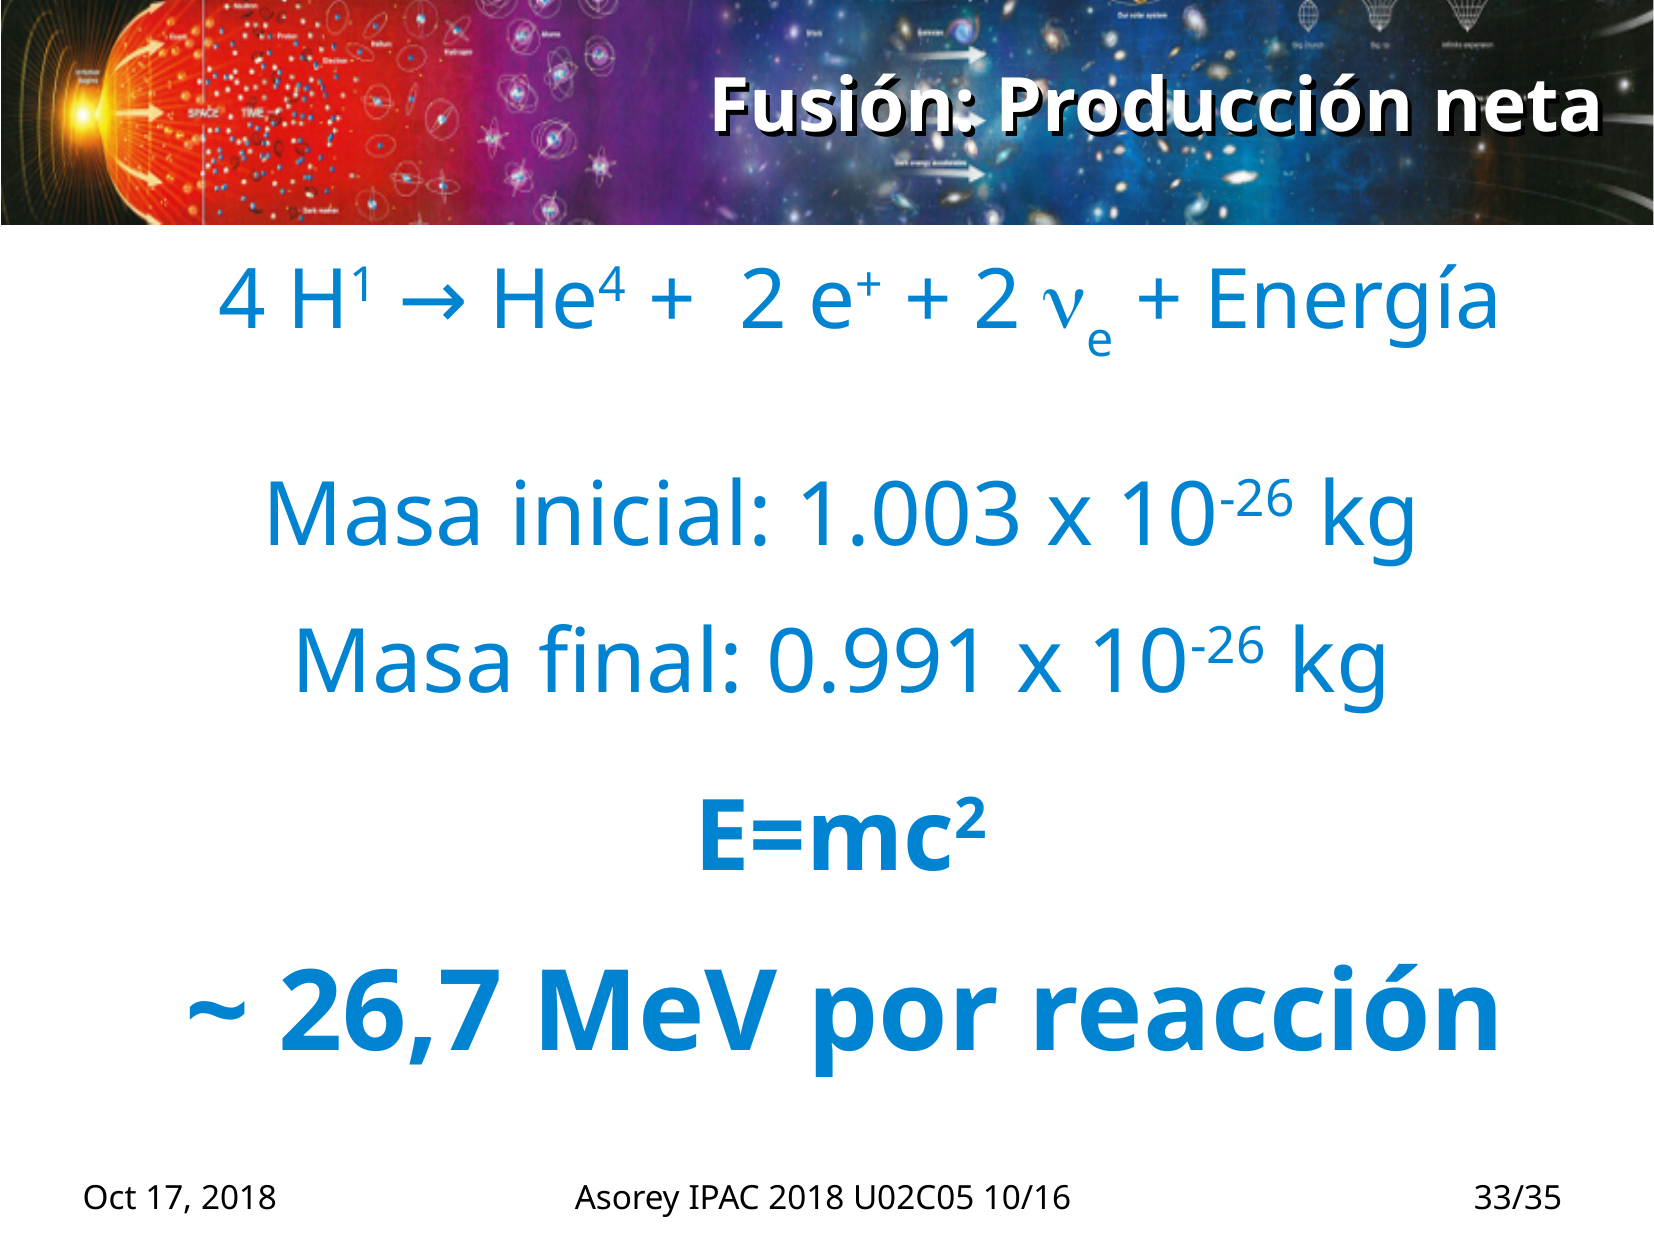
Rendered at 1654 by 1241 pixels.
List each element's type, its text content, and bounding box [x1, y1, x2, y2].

list Masa inicial: 1.003 x 10-26 kg Masa final: 0.991 x 10-26 kg [60, 450, 1561, 721]
title Fusión: Producción neta [45, 15, 1606, 191]
list E=mc2 [60, 765, 1561, 901]
picture [1, 0, 1654, 225]
list ~ 26,7 MeV por reacción [60, 930, 1561, 1156]
list 4 H1 → He4 + 2 e+ + 2 ne + Energía [75, 240, 1576, 406]
